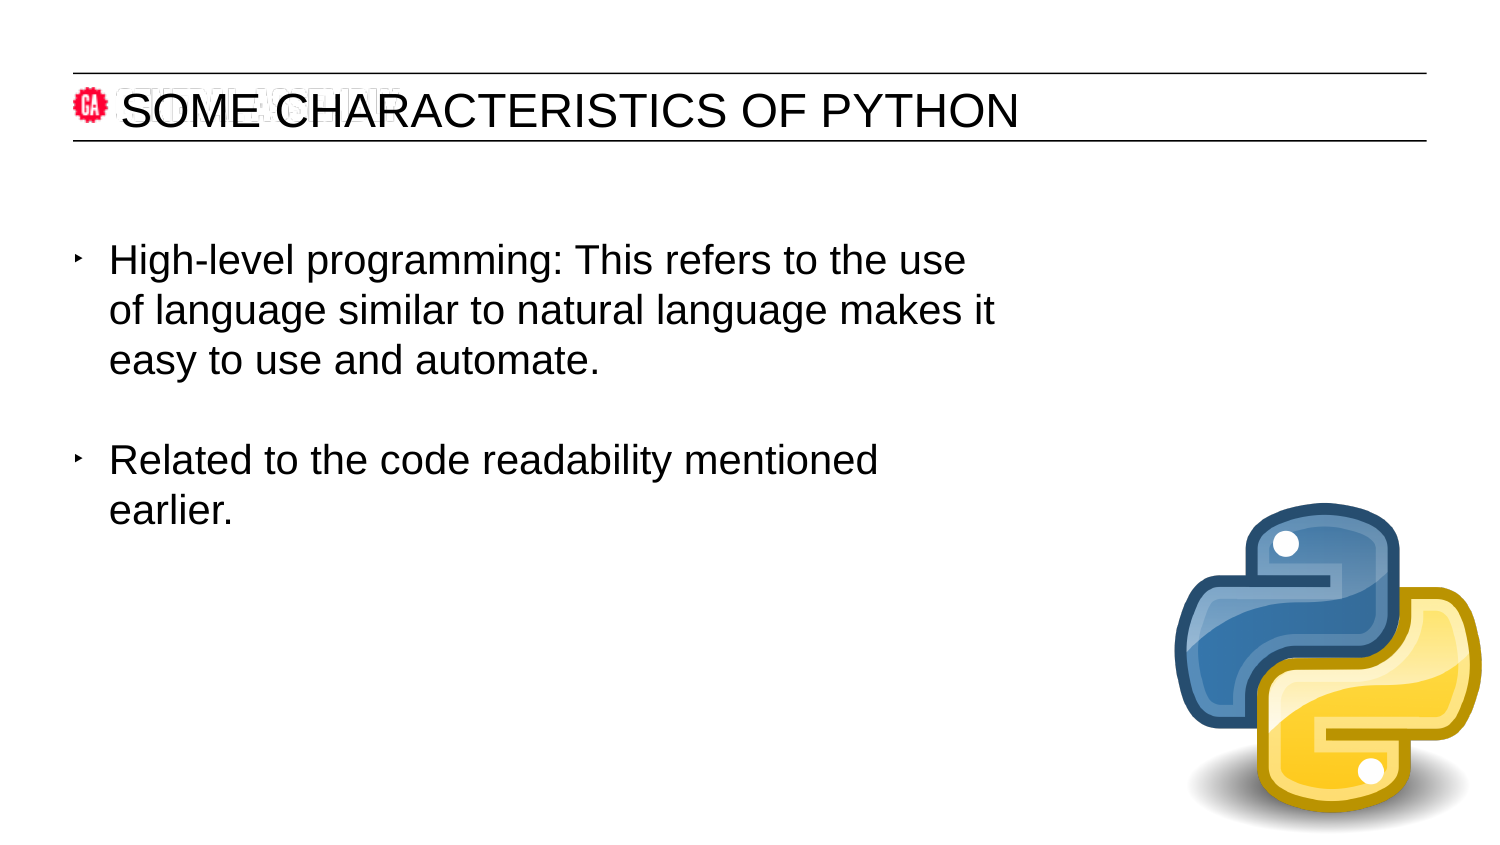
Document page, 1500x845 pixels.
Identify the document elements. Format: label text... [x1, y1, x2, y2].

text_box High-level programming: This refers to the use of language similar to natural language makes it easy to use and automate. Related to the code readability mentioned earlier. [73, 232, 1011, 766]
text_box SOME CHARACTERISTICS OF PYTHON [120, 79, 1181, 129]
picture [73, 87, 120, 123]
picture [1154, 495, 1500, 842]
